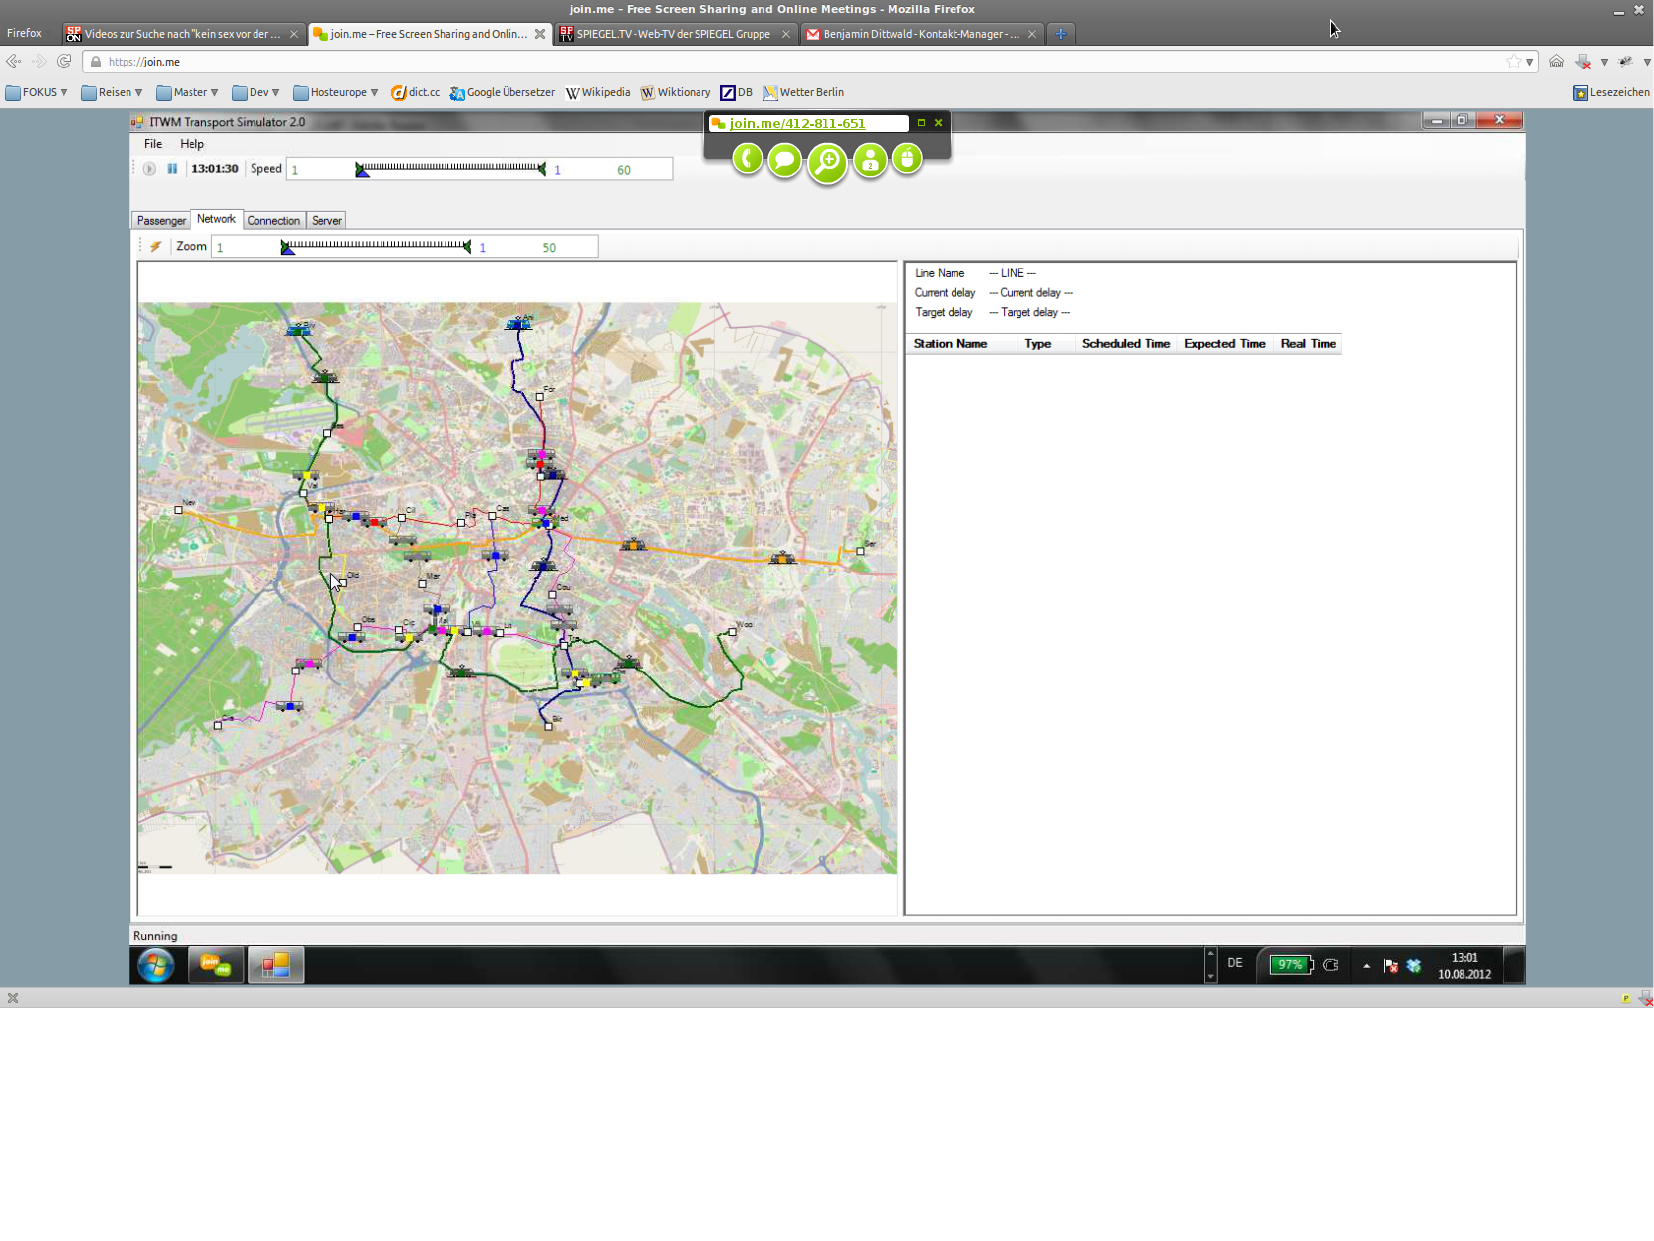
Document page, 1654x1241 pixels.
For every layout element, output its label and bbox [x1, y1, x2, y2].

picture [0, 0, 1654, 1008]
